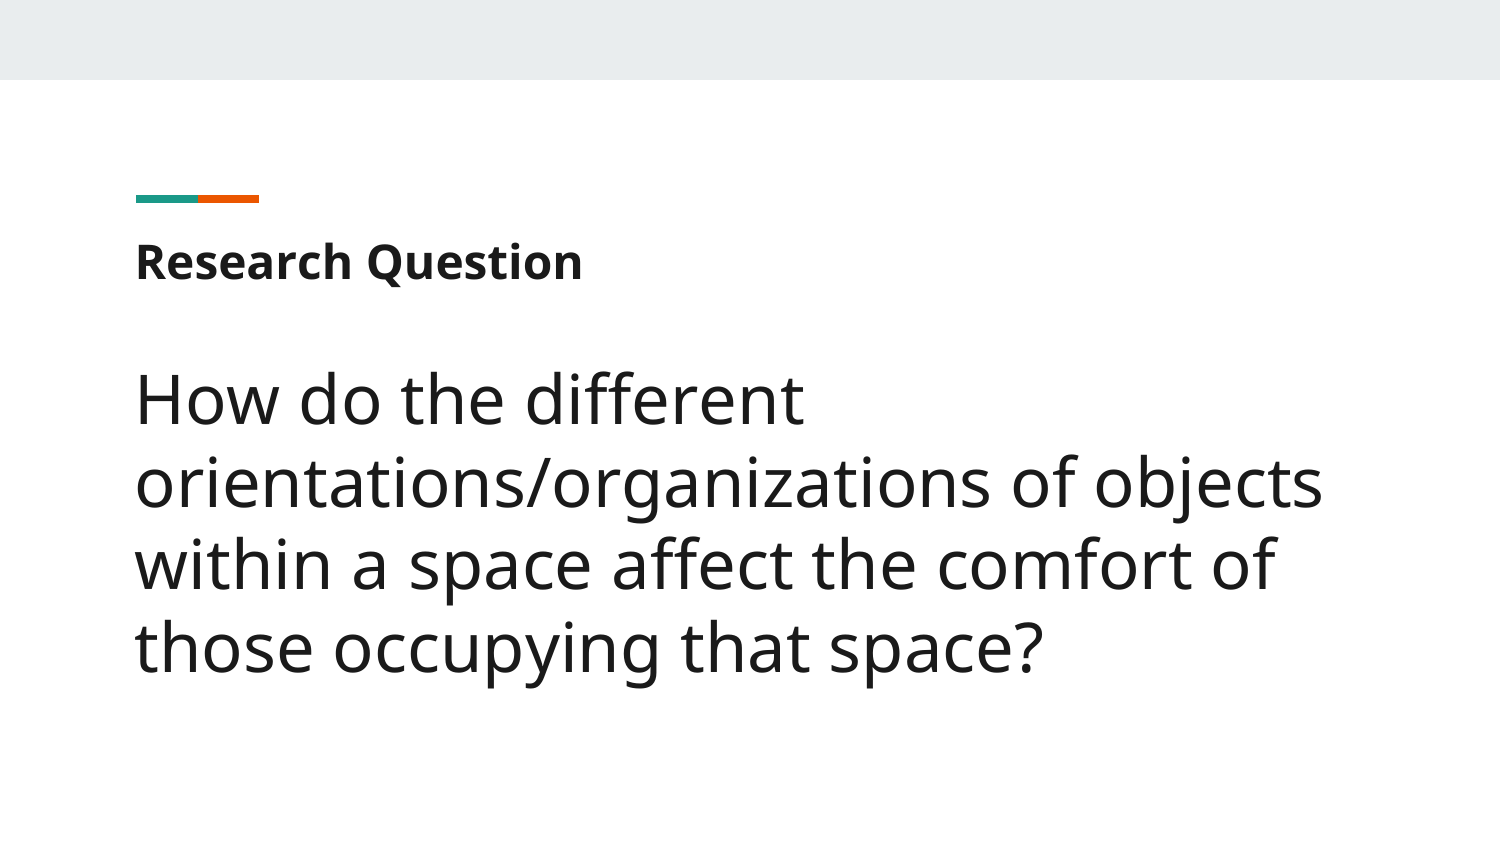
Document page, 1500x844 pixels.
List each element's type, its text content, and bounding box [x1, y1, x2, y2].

title Research Question [119, 216, 1381, 305]
list How do the different orientations/organizations of objects within a space affect the comfort of those occupying that space? [119, 341, 1381, 712]
